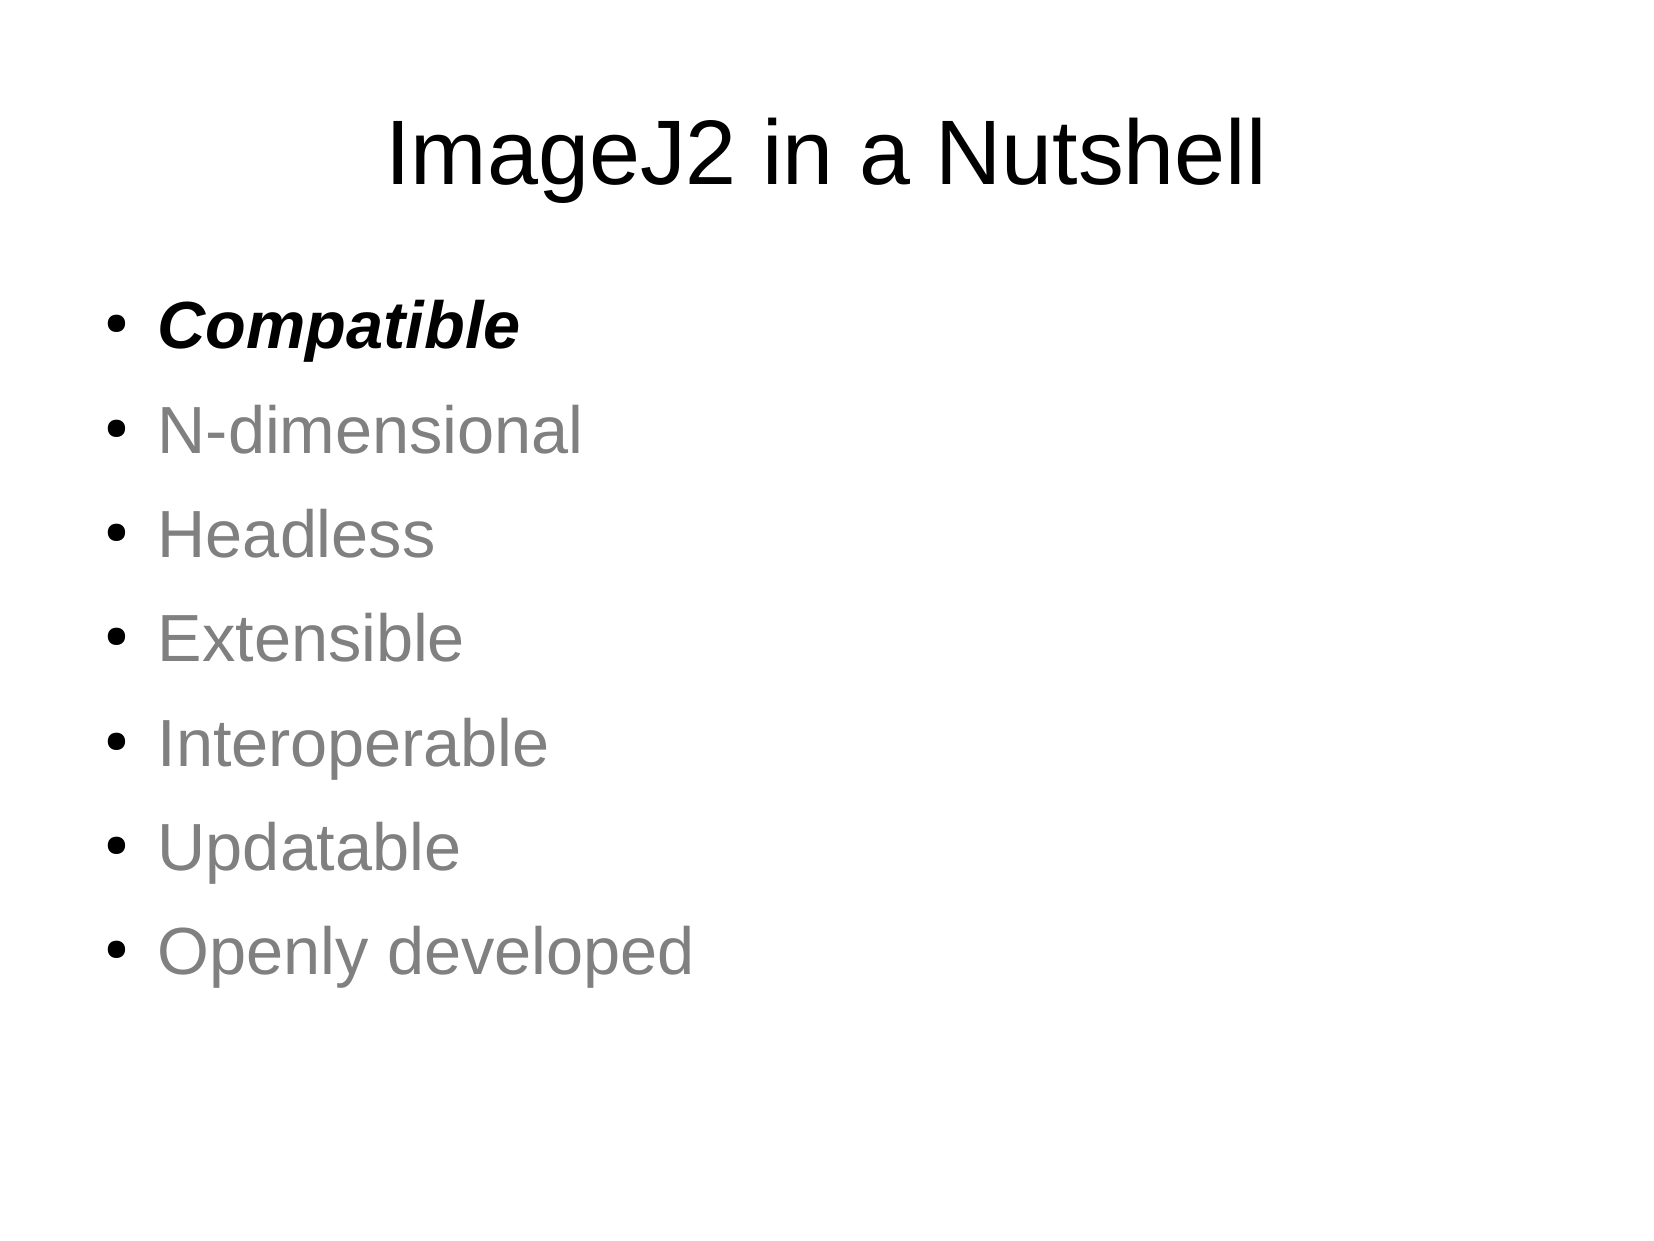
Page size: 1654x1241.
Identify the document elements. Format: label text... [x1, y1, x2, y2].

list Compatible N-dimensional Headless Extensible Interoperable Updatable Openly developed [86, 288, 1576, 1108]
title ImageJ2 in a Nutshell [82, 49, 1571, 257]
